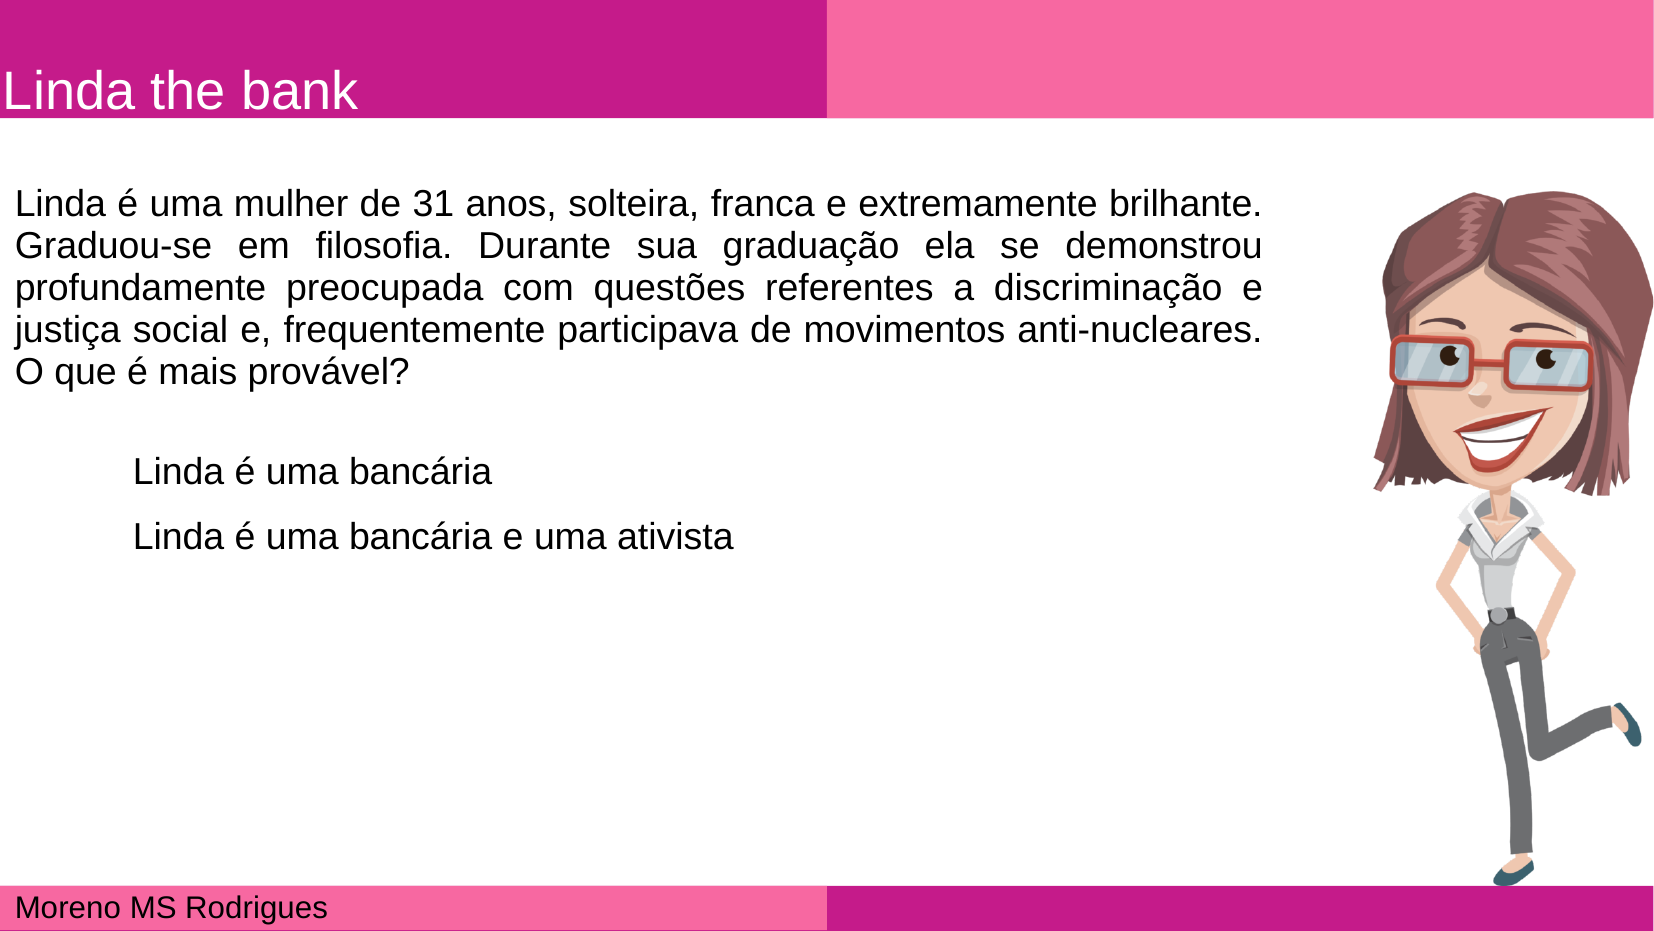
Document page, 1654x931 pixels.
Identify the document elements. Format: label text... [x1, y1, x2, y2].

text_box Moreno MS Rodrigues [0, 882, 404, 931]
text_box Linda é uma bancária e uma ativista [118, 507, 1300, 565]
text_box Linda the bank [0, 53, 393, 129]
text_box [0, 0, 1654, 119]
picture [1373, 191, 1654, 886]
text_box [404, 885, 1654, 931]
text_box Linda é uma mulher de 31 anos, solteira, franca e extremamente brilhante. Graduou-se em filosofia. Durante sua graduação ela se demonstrou profundamente preocupada com questões referentes a discriminação e justiça social e, frequentemente participava de movimentos anti-nucleares. O que é mais provável? [0, 174, 1300, 414]
text_box Linda é uma bancária [118, 442, 621, 502]
